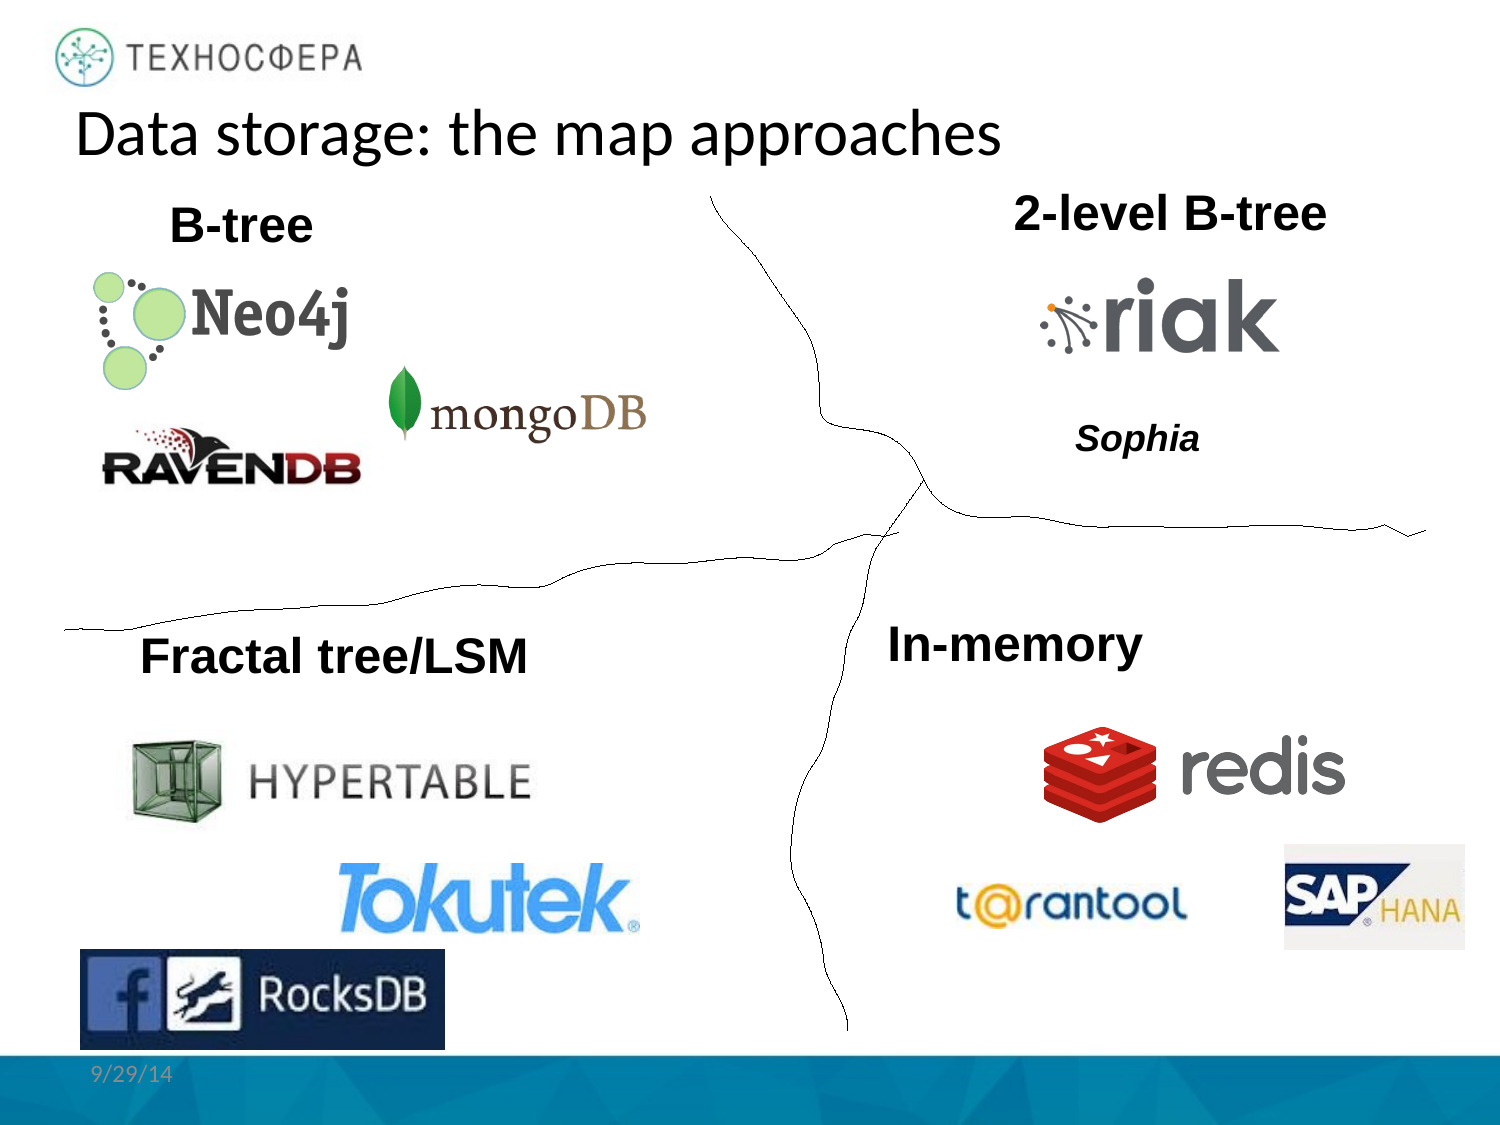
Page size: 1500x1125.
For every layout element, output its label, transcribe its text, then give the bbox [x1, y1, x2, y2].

text_box B-tree [154, 190, 329, 260]
text_box In-memory [872, 609, 1159, 681]
text_box 2-level B-tree [999, 178, 1343, 250]
text_box Fractal tree/LSM [125, 621, 544, 693]
text_box Sophia [1060, 410, 1216, 468]
title Data storage: the map approaches [75, 45, 1425, 233]
picture [0, 0, 1500, 1057]
